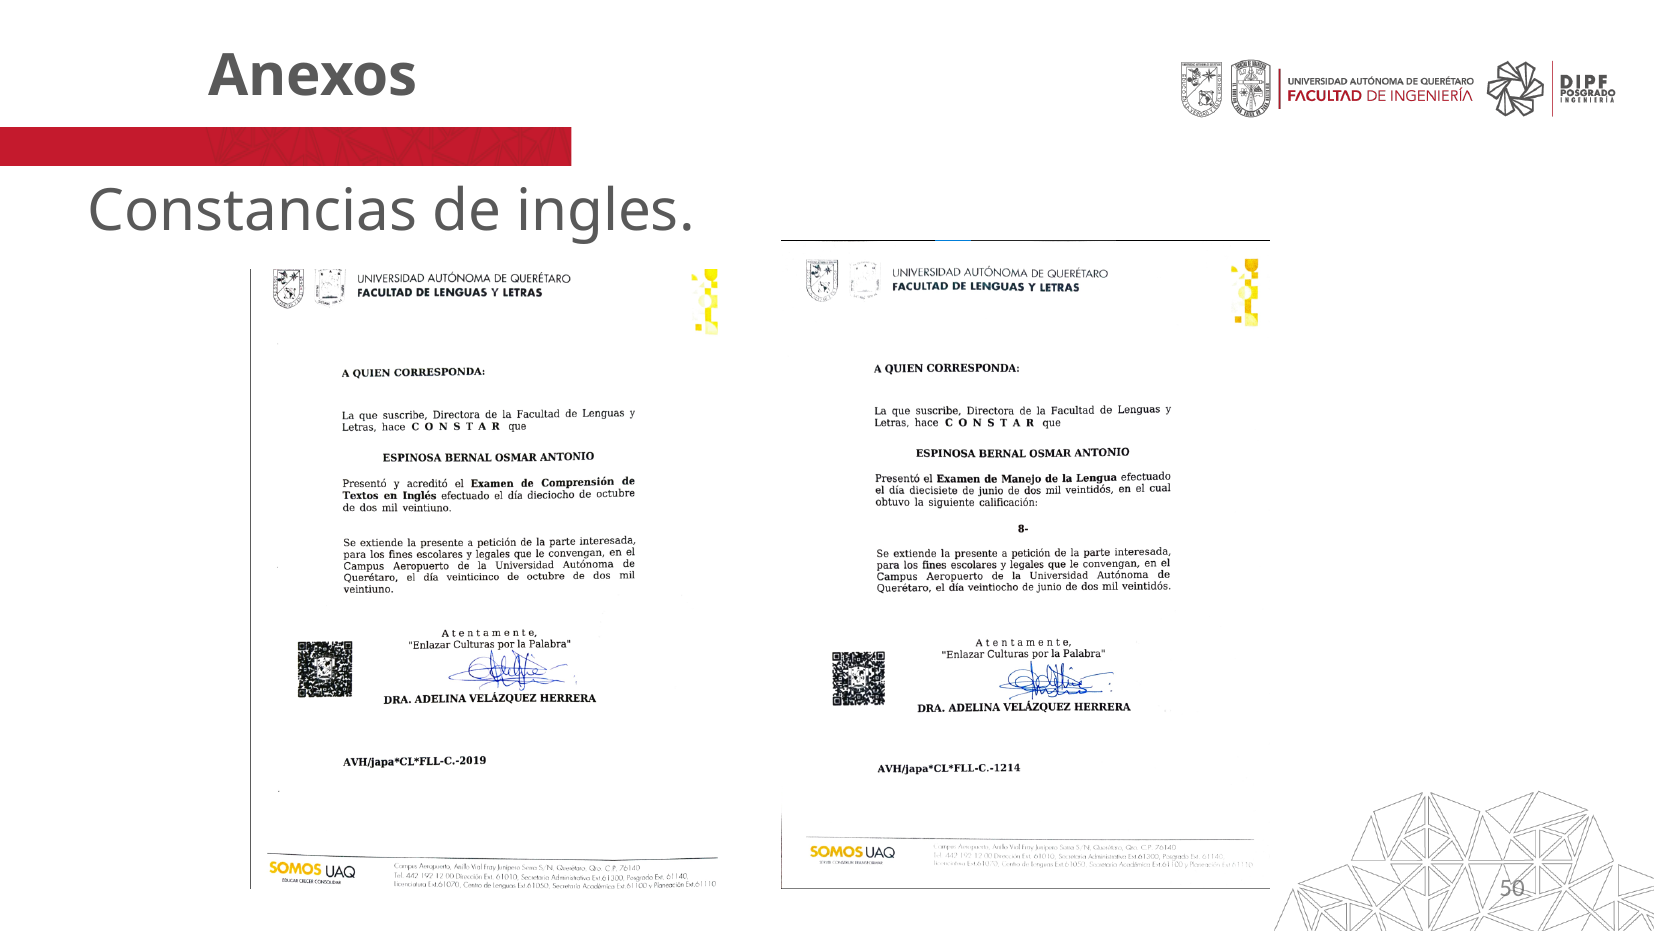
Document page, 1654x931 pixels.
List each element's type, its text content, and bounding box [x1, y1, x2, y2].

picture [1176, 54, 1620, 133]
picture [0, 127, 572, 166]
picture [781, 240, 1654, 931]
text_box Constancias de ingles. [73, 165, 1636, 302]
text_box Anexos [54, 11, 572, 127]
picture [250, 269, 741, 889]
